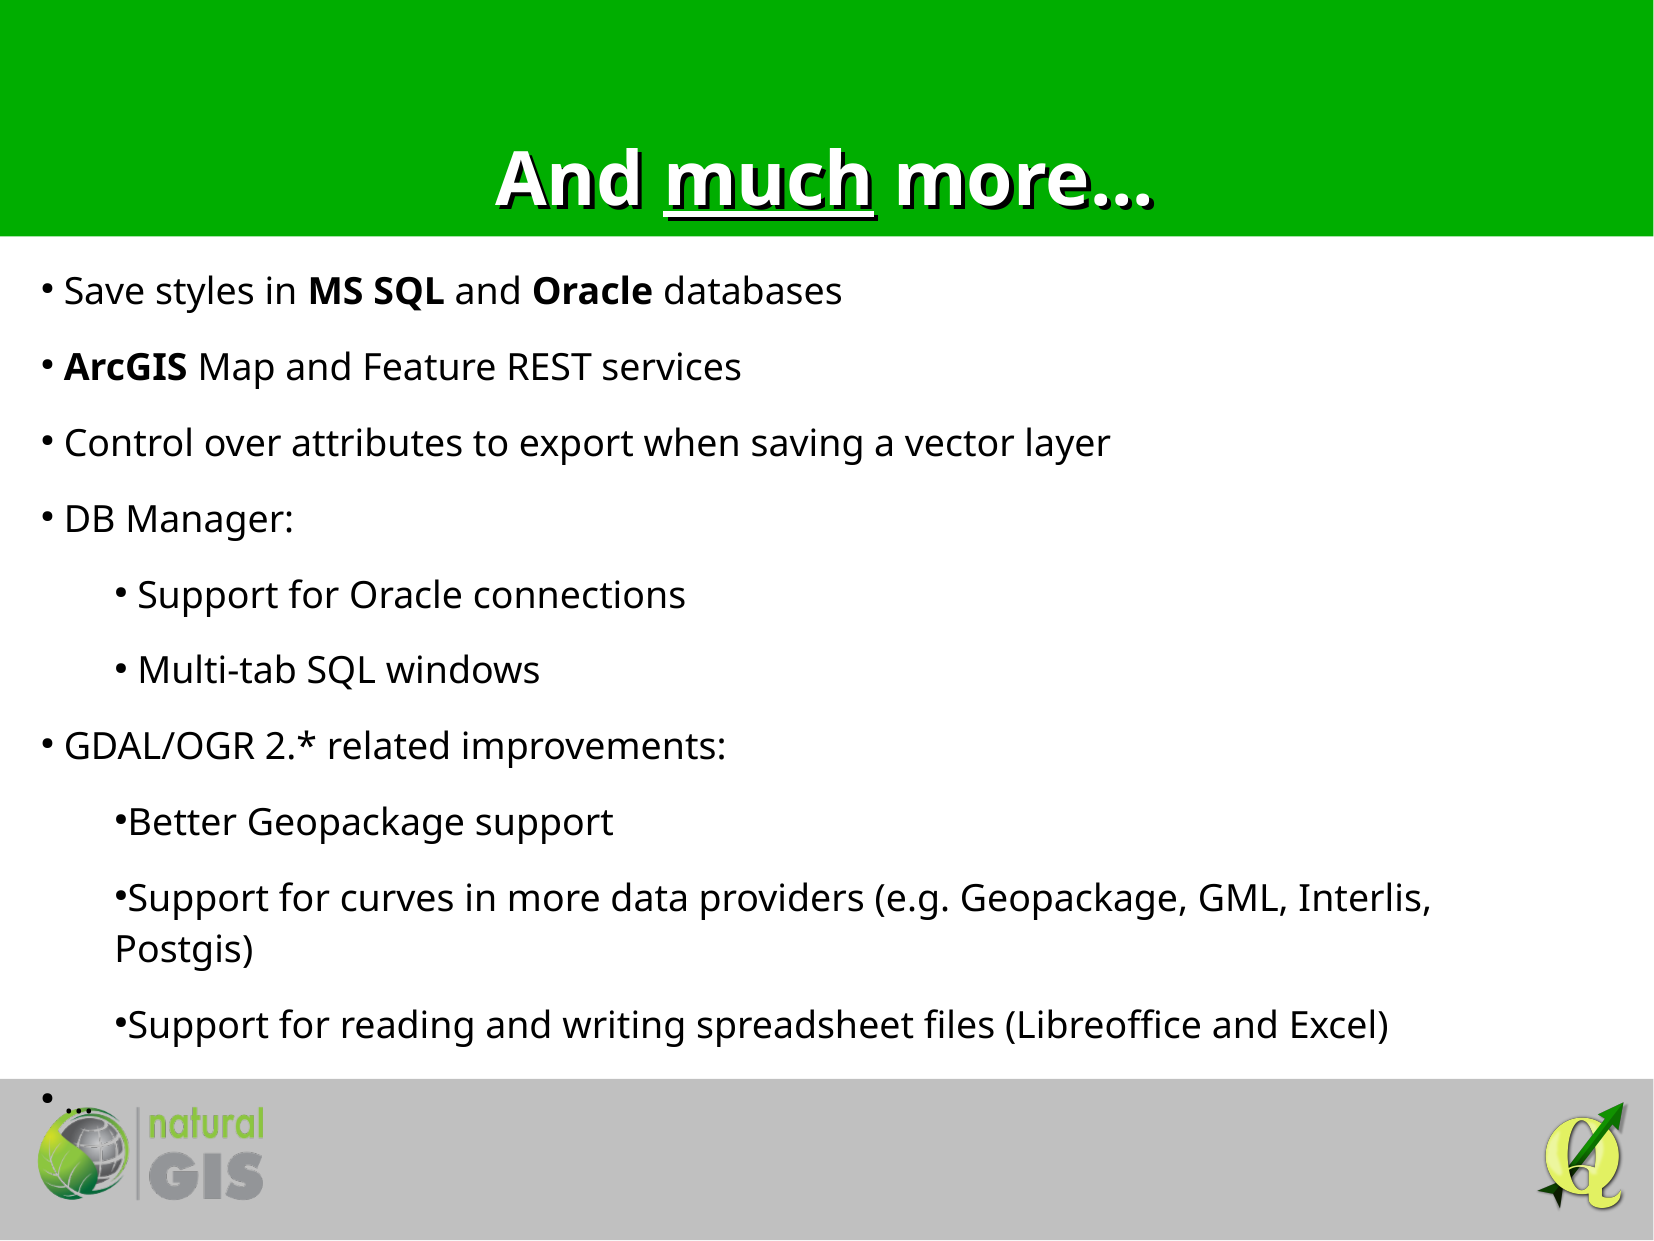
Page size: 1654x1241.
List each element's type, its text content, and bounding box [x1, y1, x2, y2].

picture [1524, 1093, 1641, 1222]
text_box And much more... [15, 66, 1636, 300]
text_box [0, 1078, 1654, 1241]
picture [33, 1100, 271, 1208]
text_box [0, 0, 1654, 237]
text_box Save styles in MS SQL and Oracle databases ArcGIS Map and Feature REST services Control over attributes to export when saving a vector layer DB Manager: Support for Oracle connections Multi-tab SQL windows GDAL/OGR 2.* related improvements: Better Geopackage support Support for curves in more data providers (e.g. Geopackage, GML, Interlis, Postgis) Support for reading and writing spreadsheet files (Libreoffice and Excel) ... [26, 257, 1578, 1065]
